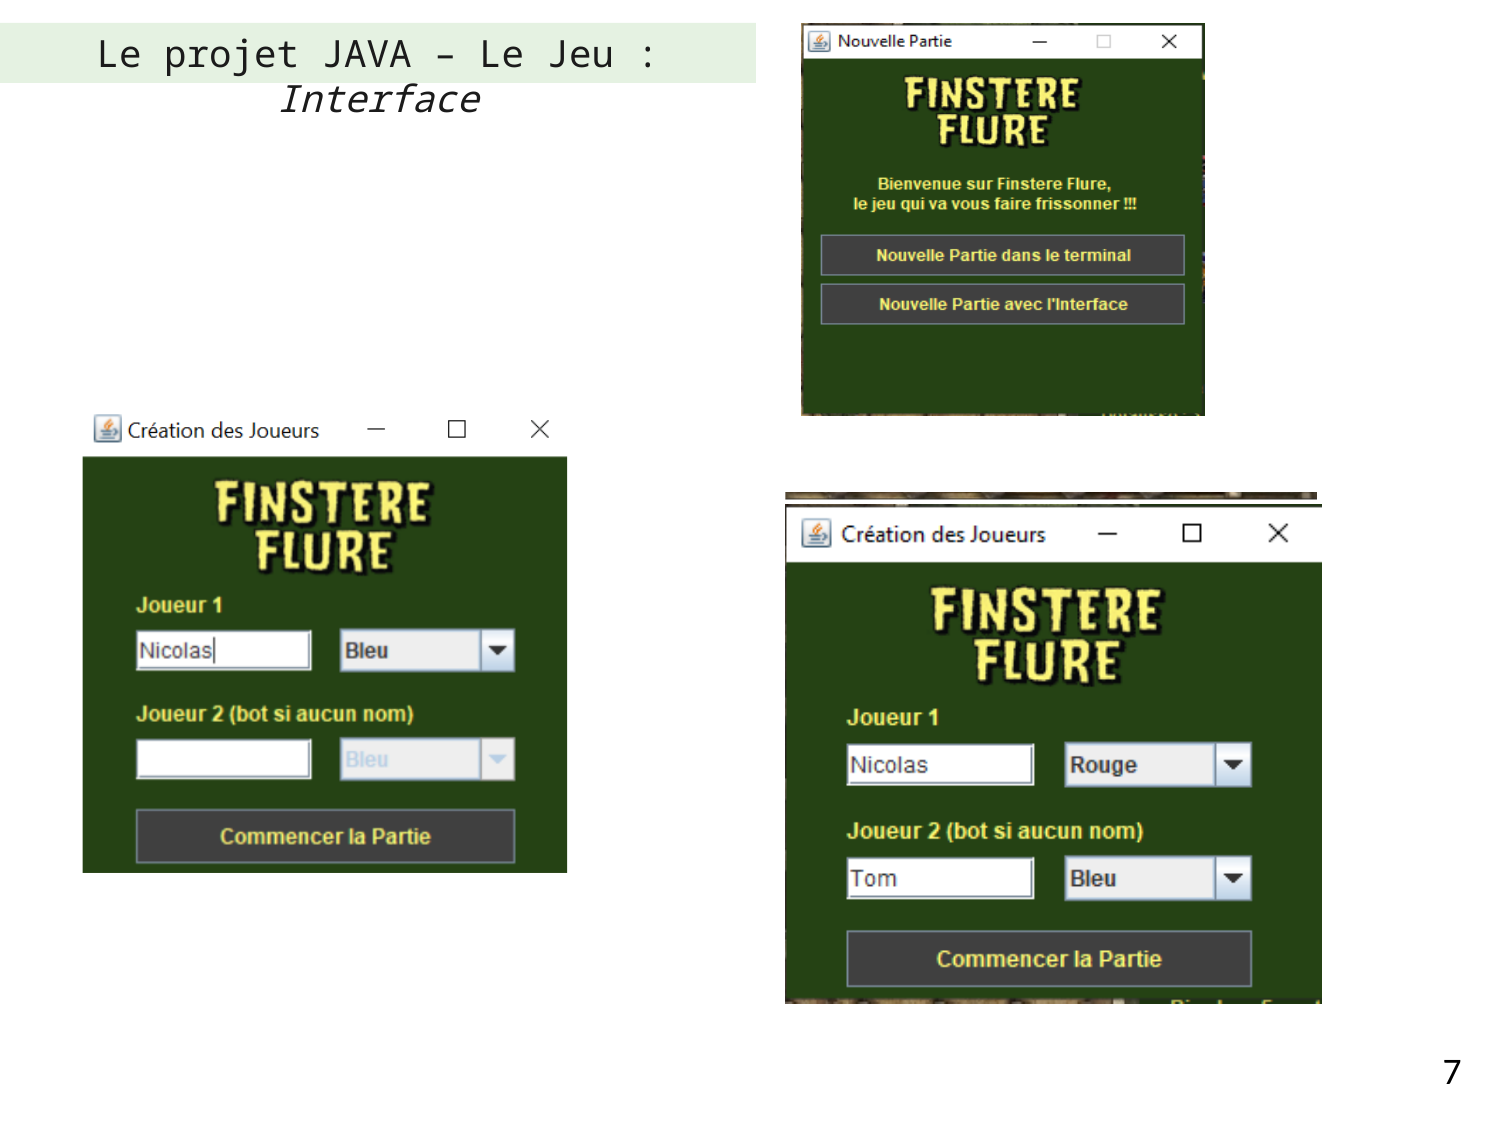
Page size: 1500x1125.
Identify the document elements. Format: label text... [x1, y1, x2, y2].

picture [785, 492, 1322, 1004]
picture [82, 413, 568, 873]
text_box Le projet JAVA – Le Jeu : Interface [0, 22, 756, 83]
text_box <numéro> [1287, 1039, 1477, 1100]
picture [801, 23, 1205, 416]
